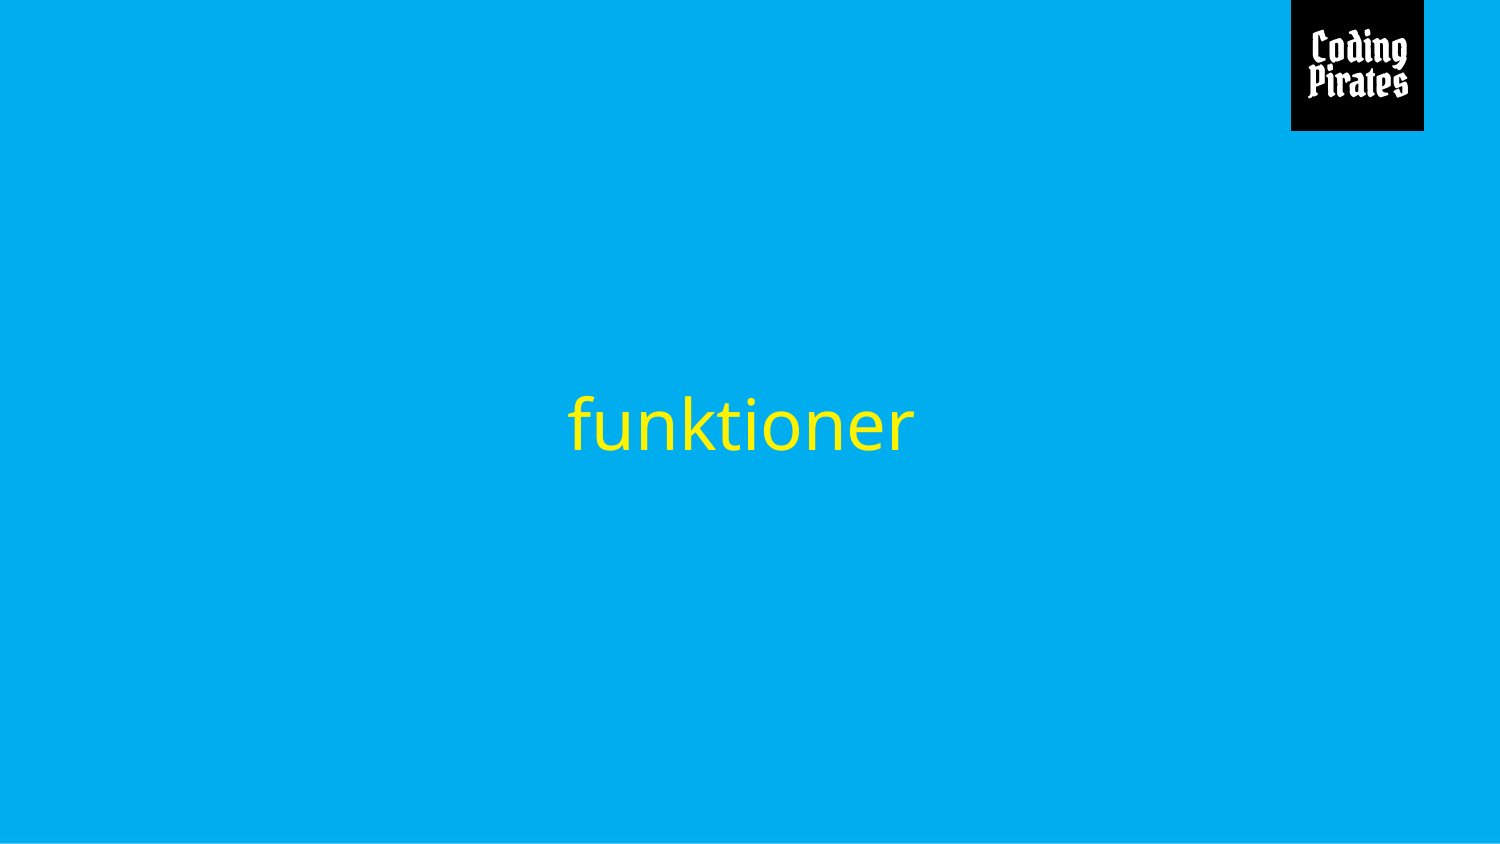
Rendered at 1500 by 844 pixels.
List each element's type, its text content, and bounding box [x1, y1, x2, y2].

picture [1292, 0, 1423, 130]
title funktioner [12, 352, 1472, 491]
